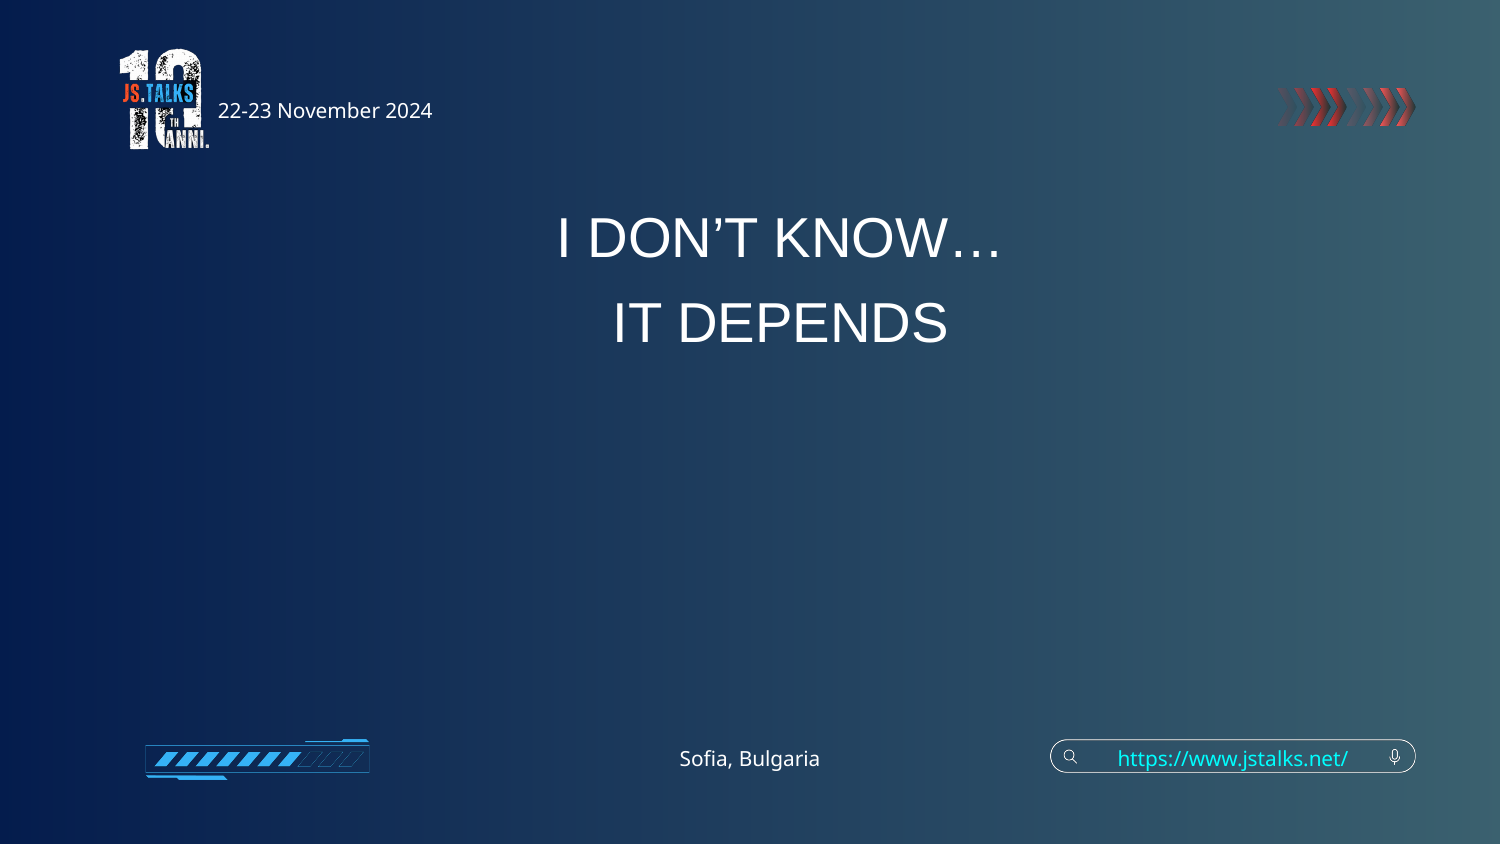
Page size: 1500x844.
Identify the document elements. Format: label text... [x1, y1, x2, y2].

text_box 22-23 November 2024 [217, 95, 507, 123]
text_box I DON’T KNOW… IT DEPENDS [328, 183, 1233, 354]
text_box [145, 739, 370, 780]
text_box [1277, 88, 1416, 126]
text_box Sofia, Bulgaria [654, 744, 846, 772]
text_box [65, 0, 258, 231]
text_box https://www.jstalks.net/ [1103, 744, 1362, 772]
text_box [1050, 739, 1416, 773]
